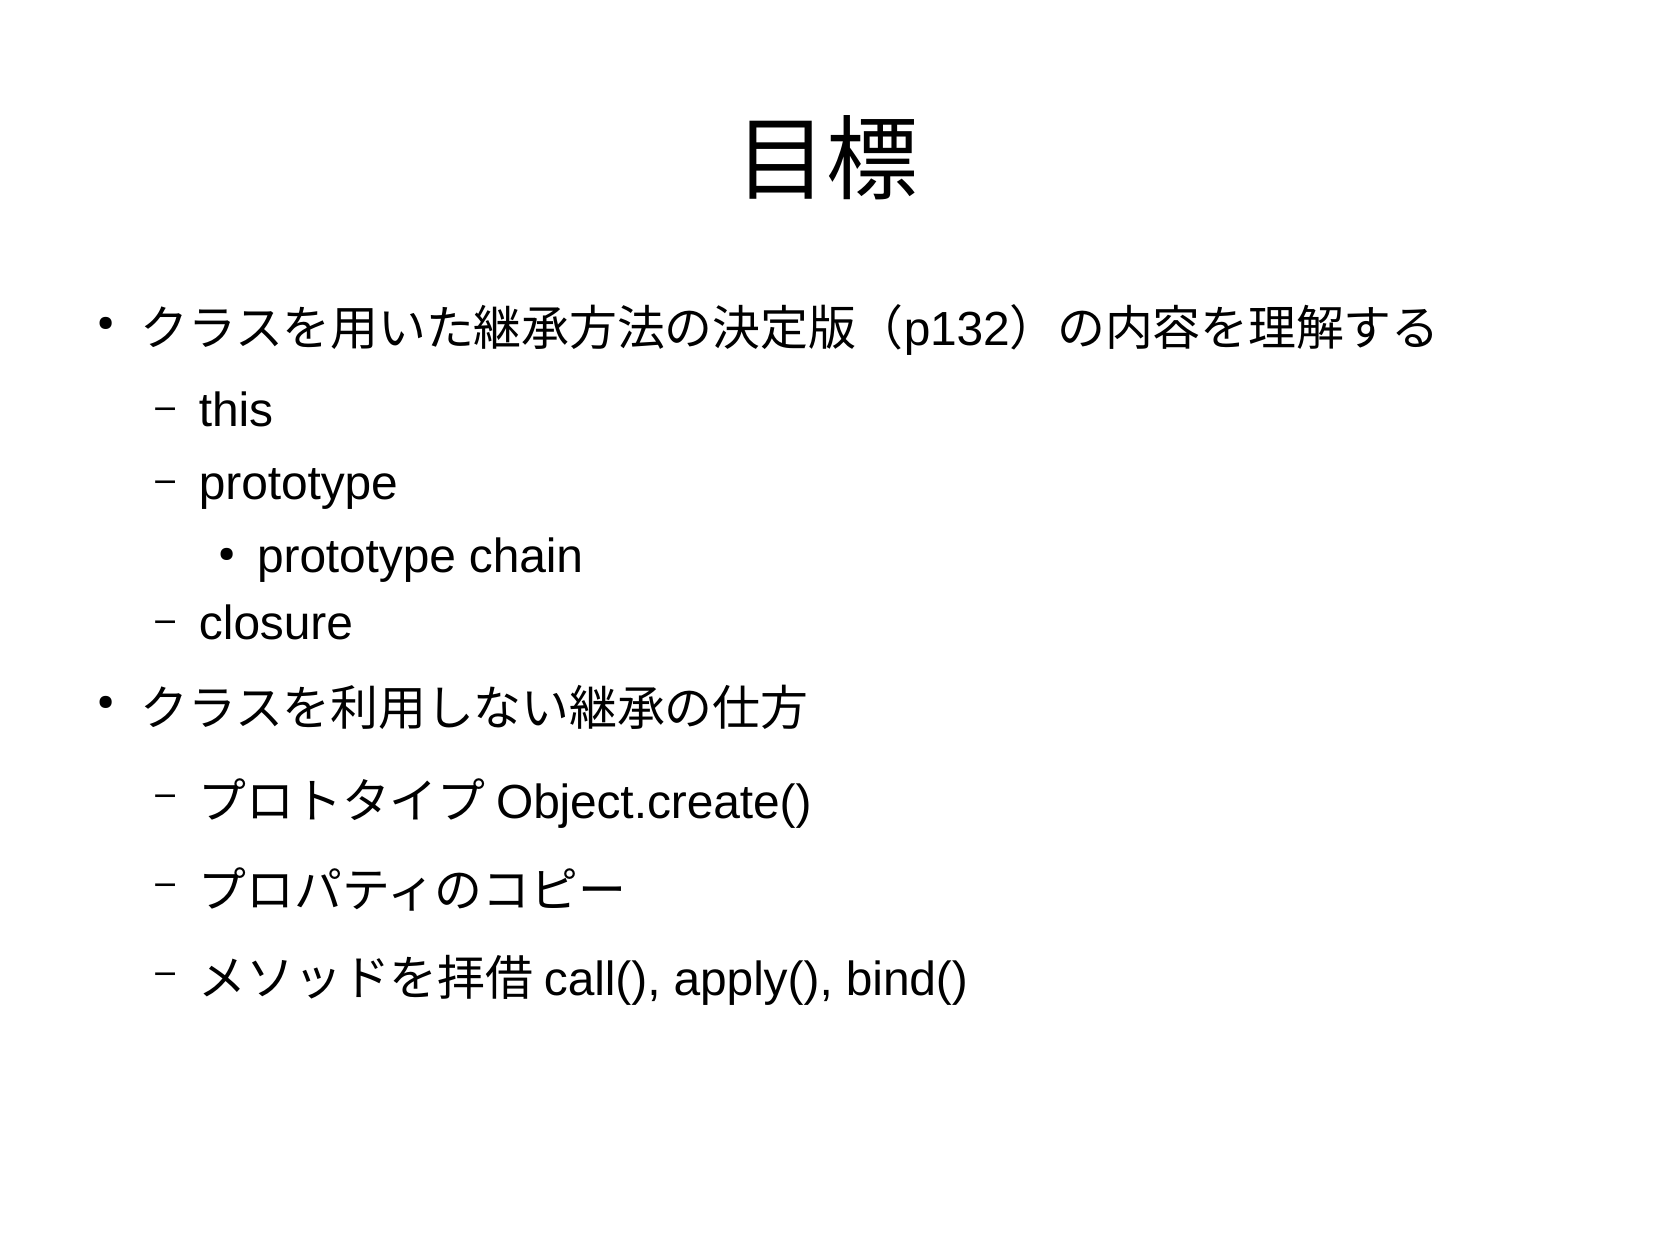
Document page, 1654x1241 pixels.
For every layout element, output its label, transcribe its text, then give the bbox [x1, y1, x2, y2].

title 目標 [82, 49, 1571, 257]
list クラスを用いた継承方法の決定版（p132）の内容を理解する this prototype prototype chain closure クラスを利用しない継承の仕方 プロトタイプ Object.create() プロパティのコピー メソッドを拝借 call(), apply(), bind() [82, 290, 1571, 1010]
